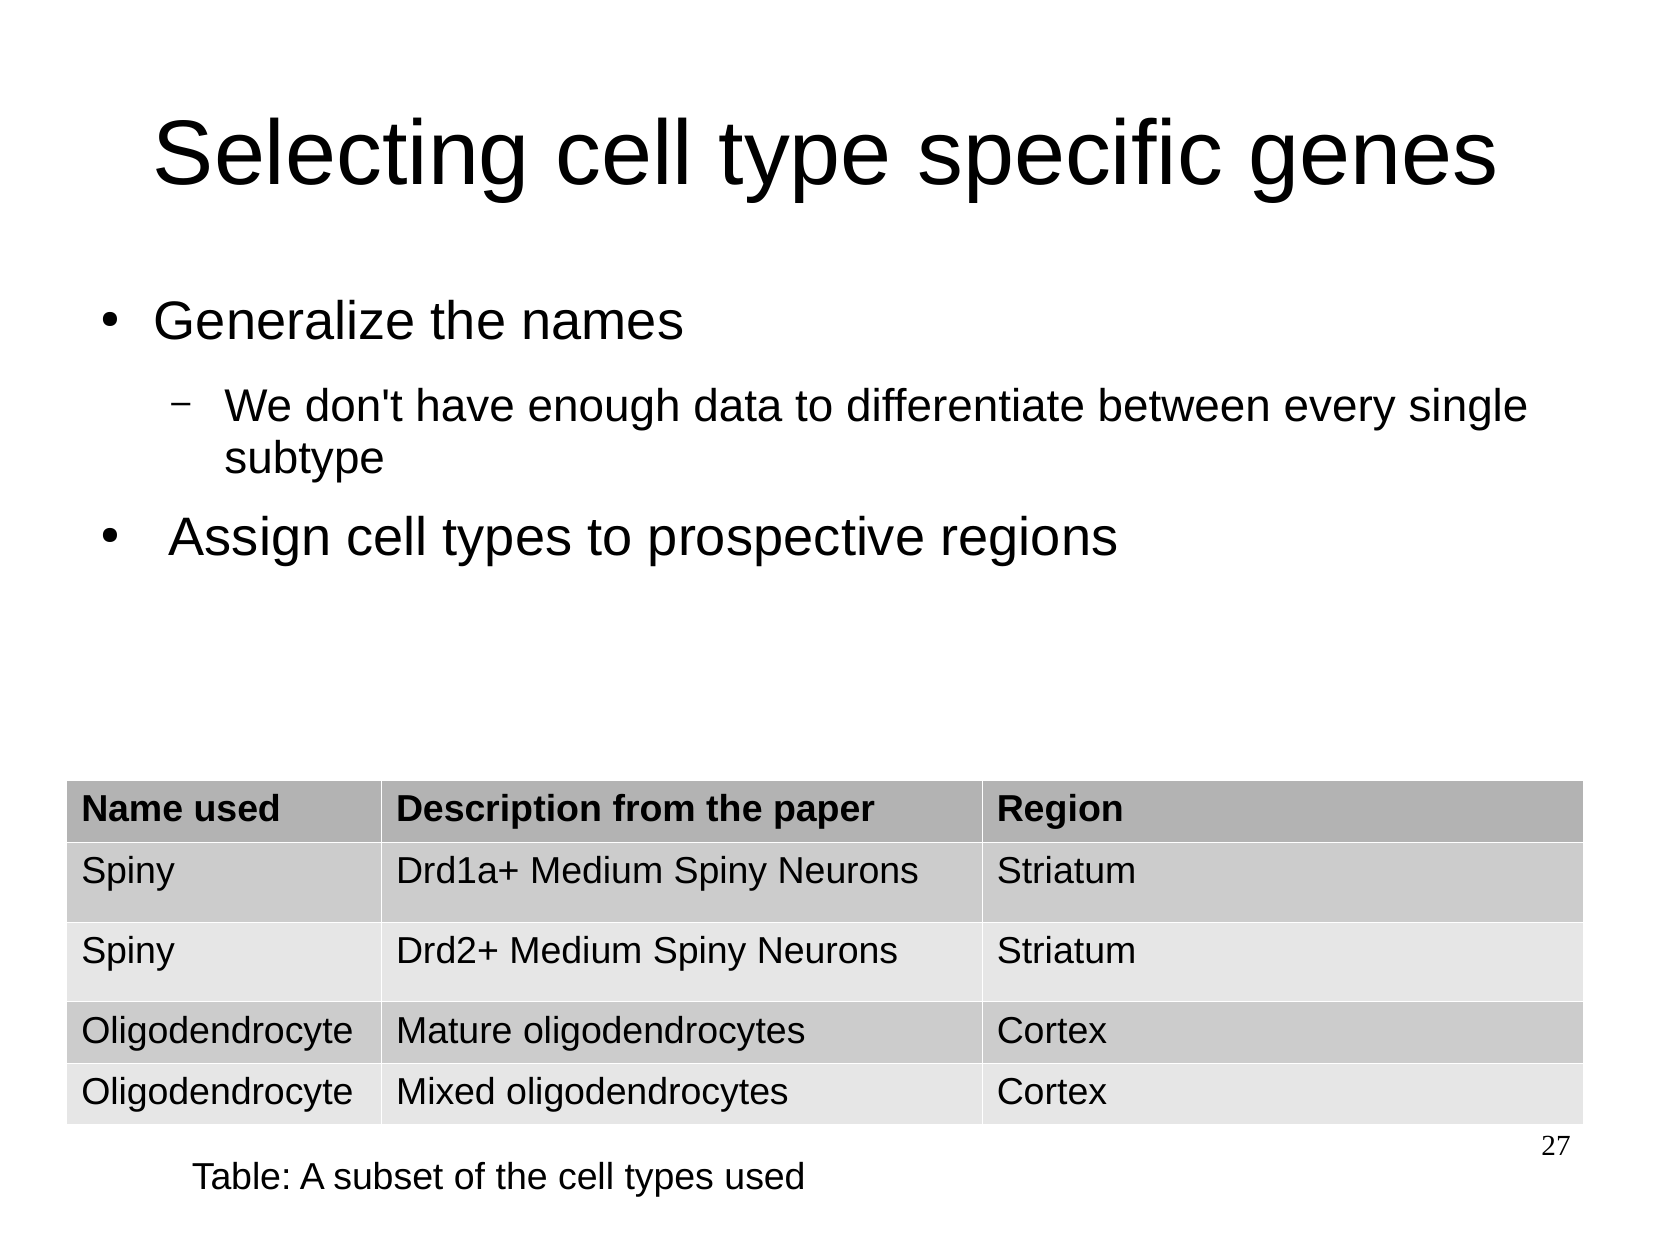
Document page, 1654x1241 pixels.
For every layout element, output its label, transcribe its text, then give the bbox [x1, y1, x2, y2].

table_cell Mixed oligodendrocytes [382, 1064, 982, 1124]
table_header Name used [67, 781, 381, 842]
table_cell Cortex [983, 1002, 1583, 1063]
text_box Table: A subset of the cell types used [177, 1147, 851, 1205]
table_cell Striatum [983, 923, 1583, 1001]
table_cell Drd1a+ Medium Spiny Neurons [382, 843, 982, 922]
table_cell Oligodendrocyte [67, 1002, 381, 1063]
table_cell Mature oligodendrocytes [382, 1002, 982, 1063]
table_cell Spiny [67, 923, 381, 1001]
title Selecting cell type specific genes [82, 49, 1571, 257]
table_cell Spiny [67, 843, 381, 922]
table_cell Drd2+ Medium Spiny Neurons [382, 923, 982, 1001]
table_cell Cortex [983, 1064, 1583, 1124]
table_header Region [983, 781, 1583, 842]
table_cell Oligodendrocyte [67, 1064, 381, 1124]
table_header Description from the paper [382, 781, 982, 842]
table_cell Striatum [983, 843, 1583, 922]
list Generalize the names We don't have enough data to differentiate between every single subtype Assign cell types to prospective regions [82, 290, 1571, 780]
